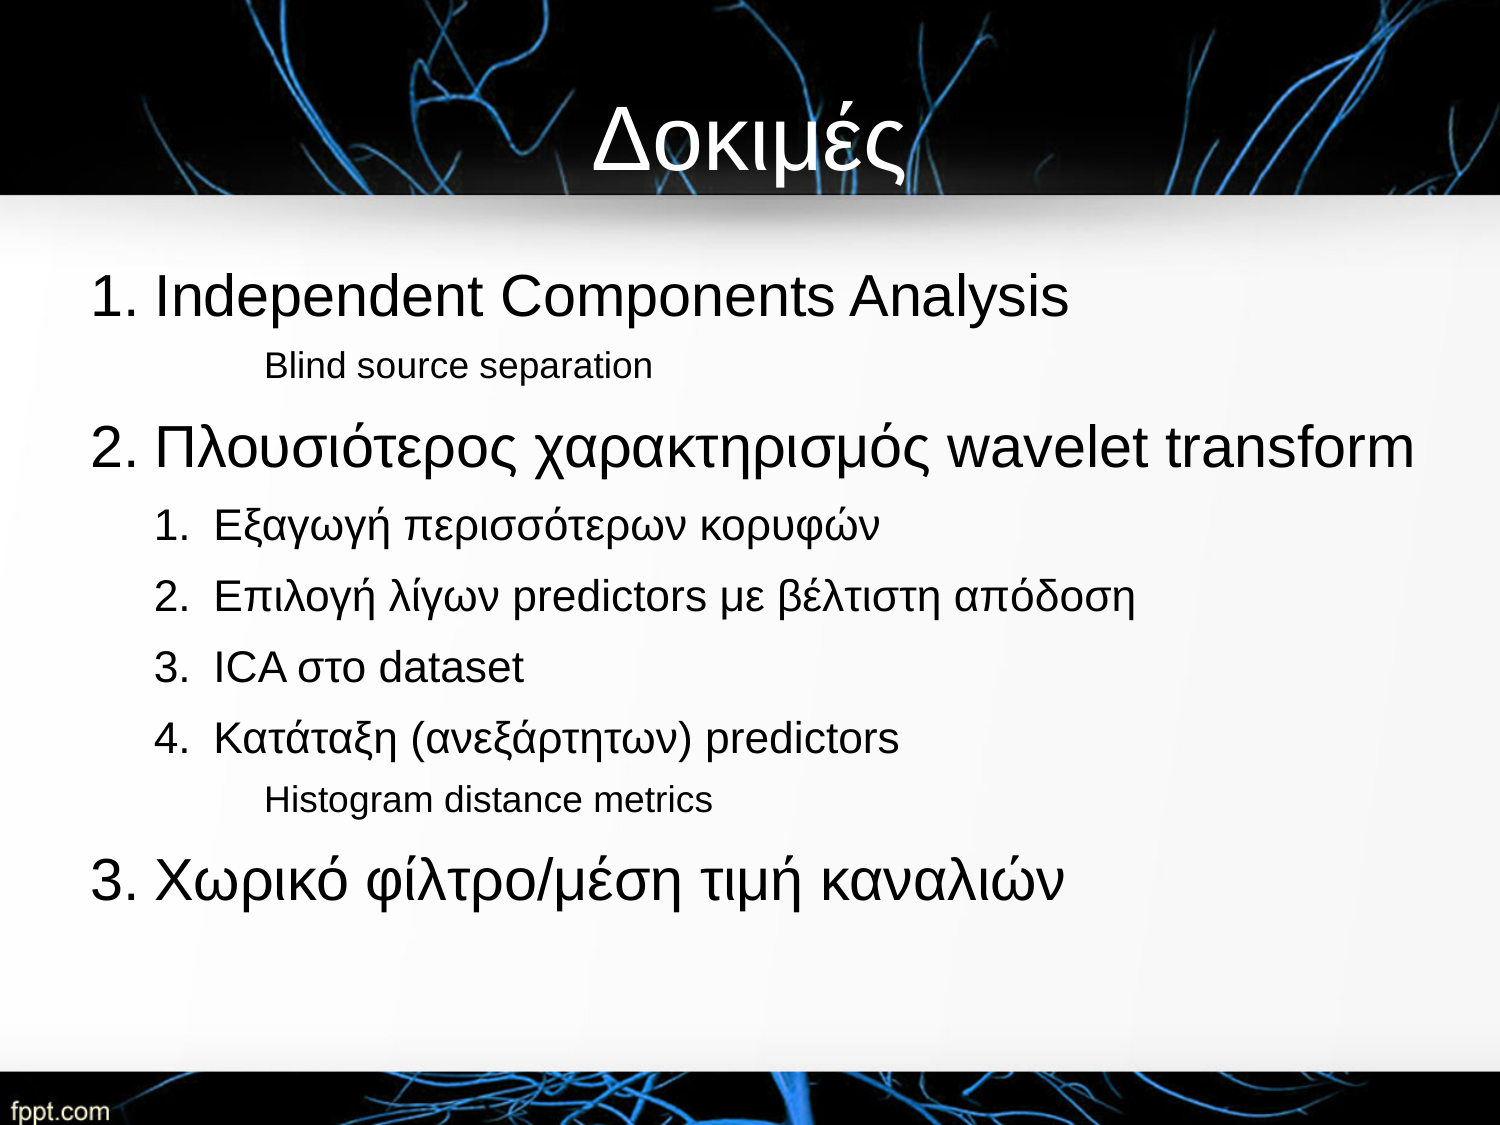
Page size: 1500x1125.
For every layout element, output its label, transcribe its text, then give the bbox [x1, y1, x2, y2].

title Δοκιμές [75, 45, 1425, 233]
picture [0, 0, 1500, 1125]
list Independent Components Analysis Blind source separation Πλουσιότερος χαρακτηρισμός wavelet transform Εξαγωγή περισσότερων κορυφών Επιλογή λίγων predictors με βέλτιστη απόδοση ICA στο dataset Κατάταξη (ανεξάρτητων) predictors Histogram distance metrics Χωρικό φίλτρο/μέση τιμή καναλιών [75, 263, 1456, 916]
